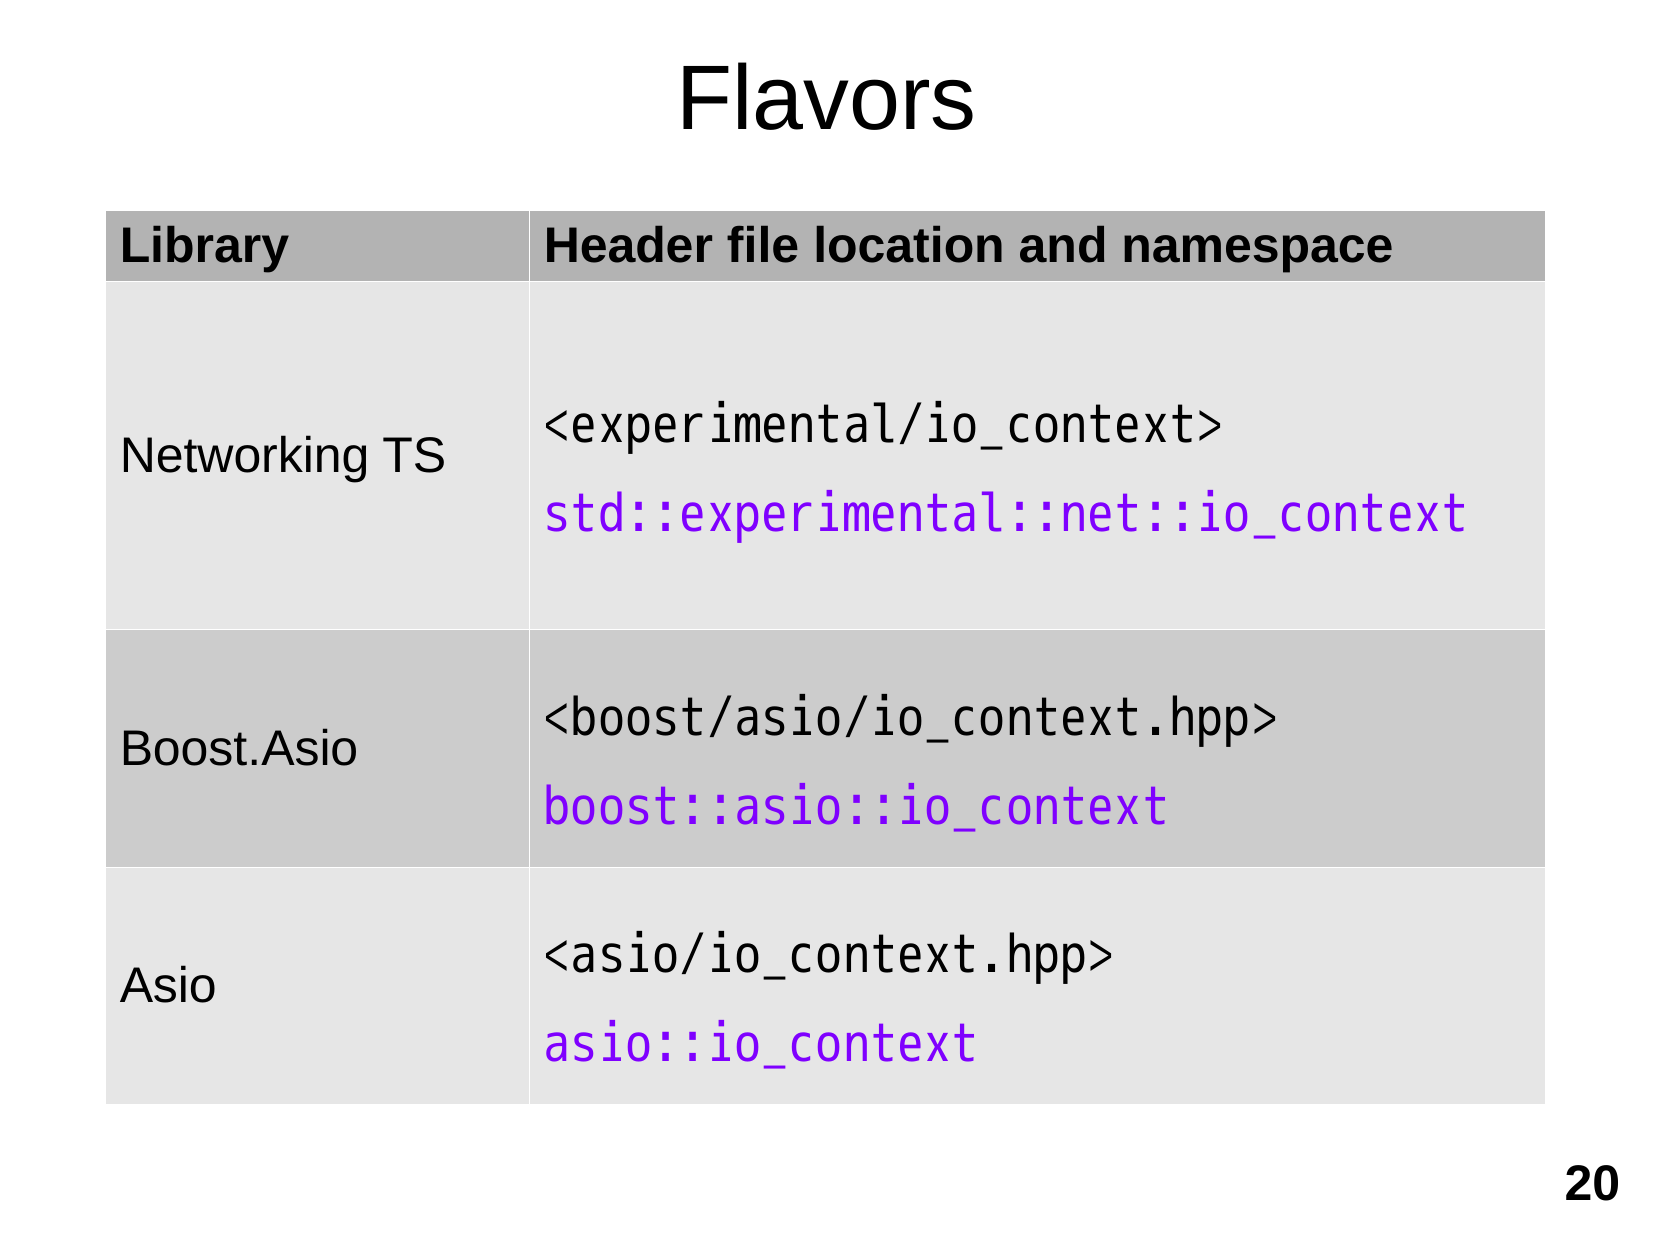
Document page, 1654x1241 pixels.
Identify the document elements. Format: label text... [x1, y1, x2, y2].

table_header Header file location and namespace [530, 211, 1545, 281]
table_cell <asio/io_context.hpp> asio::io_context [530, 868, 1545, 1104]
table_cell Networking TS [106, 282, 529, 629]
title Flavors [82, 15, 1571, 181]
table_cell <experimental/io_context> std::experimental::net::io_context [530, 282, 1545, 629]
table_cell Asio [106, 868, 529, 1104]
table_cell <boost/asio/io_context.hpp> boost::asio::io_context [530, 630, 1545, 867]
table_cell Boost.Asio [106, 630, 529, 867]
table_header Library [106, 211, 529, 281]
